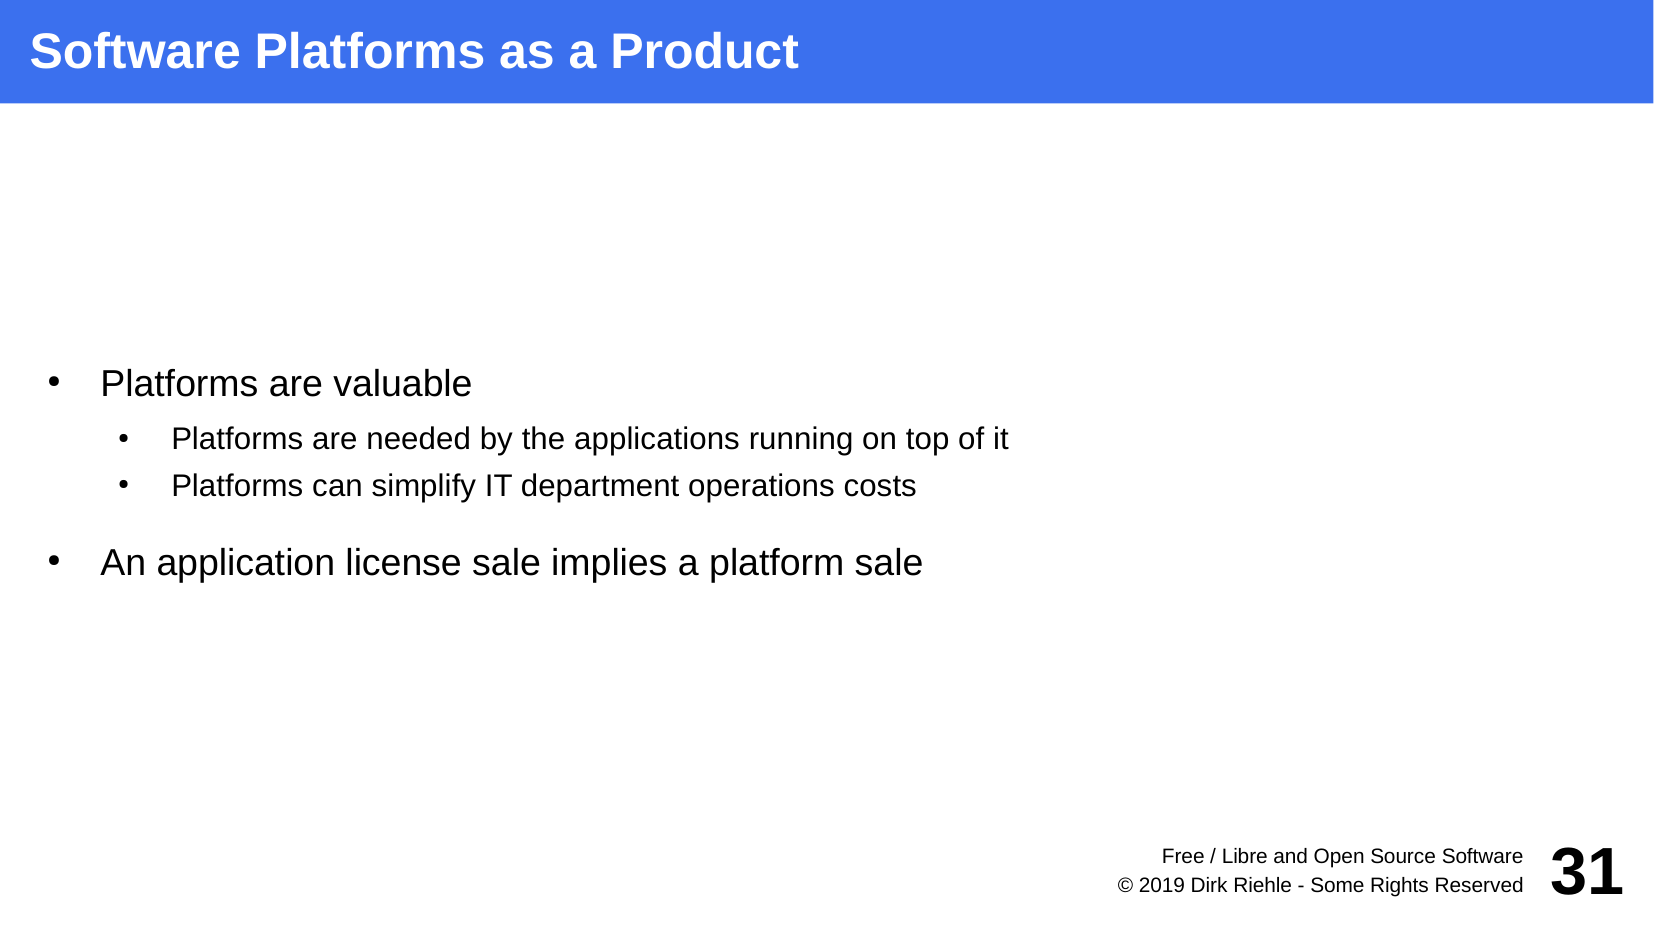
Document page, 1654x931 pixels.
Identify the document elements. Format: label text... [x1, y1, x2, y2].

list Platforms are valuable Platforms are needed by the applications running on top of it Platforms can simplify IT department operations costs An application license sale implies a platform sale [29, 132, 1625, 813]
title Software Platforms as a Product [0, 0, 1654, 104]
